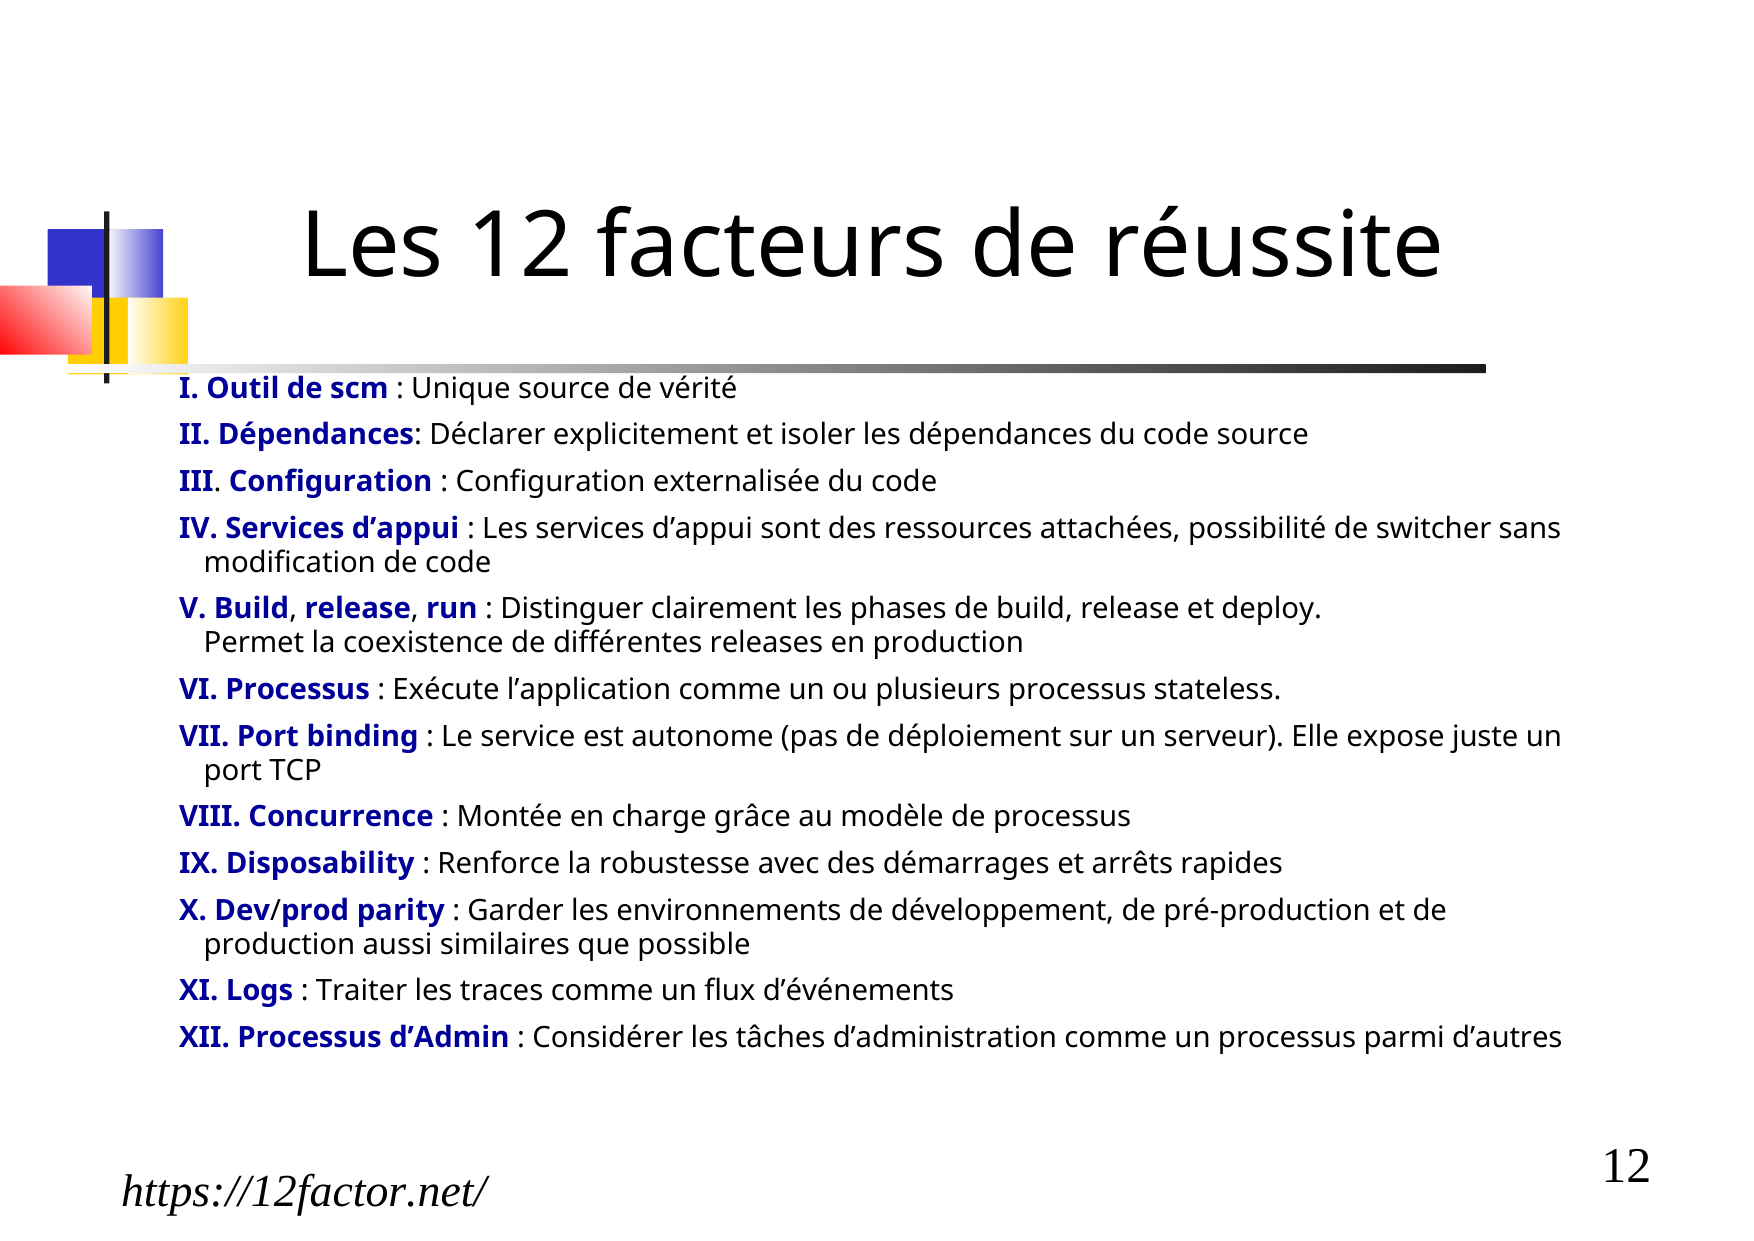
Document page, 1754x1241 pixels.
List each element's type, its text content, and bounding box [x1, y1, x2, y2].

title Les 12 facteurs de réussite [179, 139, 1567, 351]
list I. Outil de scm : Unique source de vérité II. Dépendances: Déclarer explicitement et isoler les dépendances du code source III. Configuration : Configuration externalisée du code IV. Services d’appui : Les services d’appui sont des ressources attachées, possibilité de switcher sans modification de code V. Build, release, run : Distinguer clairement les phases de build, release et deploy. Permet la coexistence de différentes releases en production VI. Processus : Exécute l’application comme un ou plusieurs processus stateless. VII. Port binding : Le service est autonome (pas de déploiement sur un serveur). Elle expose juste un port TCP VIII. Concurrence : Montée en charge grâce au modèle de processus IX. Disposability : Renforce la robustesse avec des démarrages et arrêts rapides X. Dev/prod parity : Garder les environnements de développement, de pré-production et de production aussi similaires que possible XI. Logs : Traiter les traces comme un flux d’événements XII. Processus d’Admin : Considérer les tâches d’administration comme un processus parmi d’autres [179, 371, 1567, 1091]
text_box https://12factor.net/ [106, 1157, 502, 1225]
